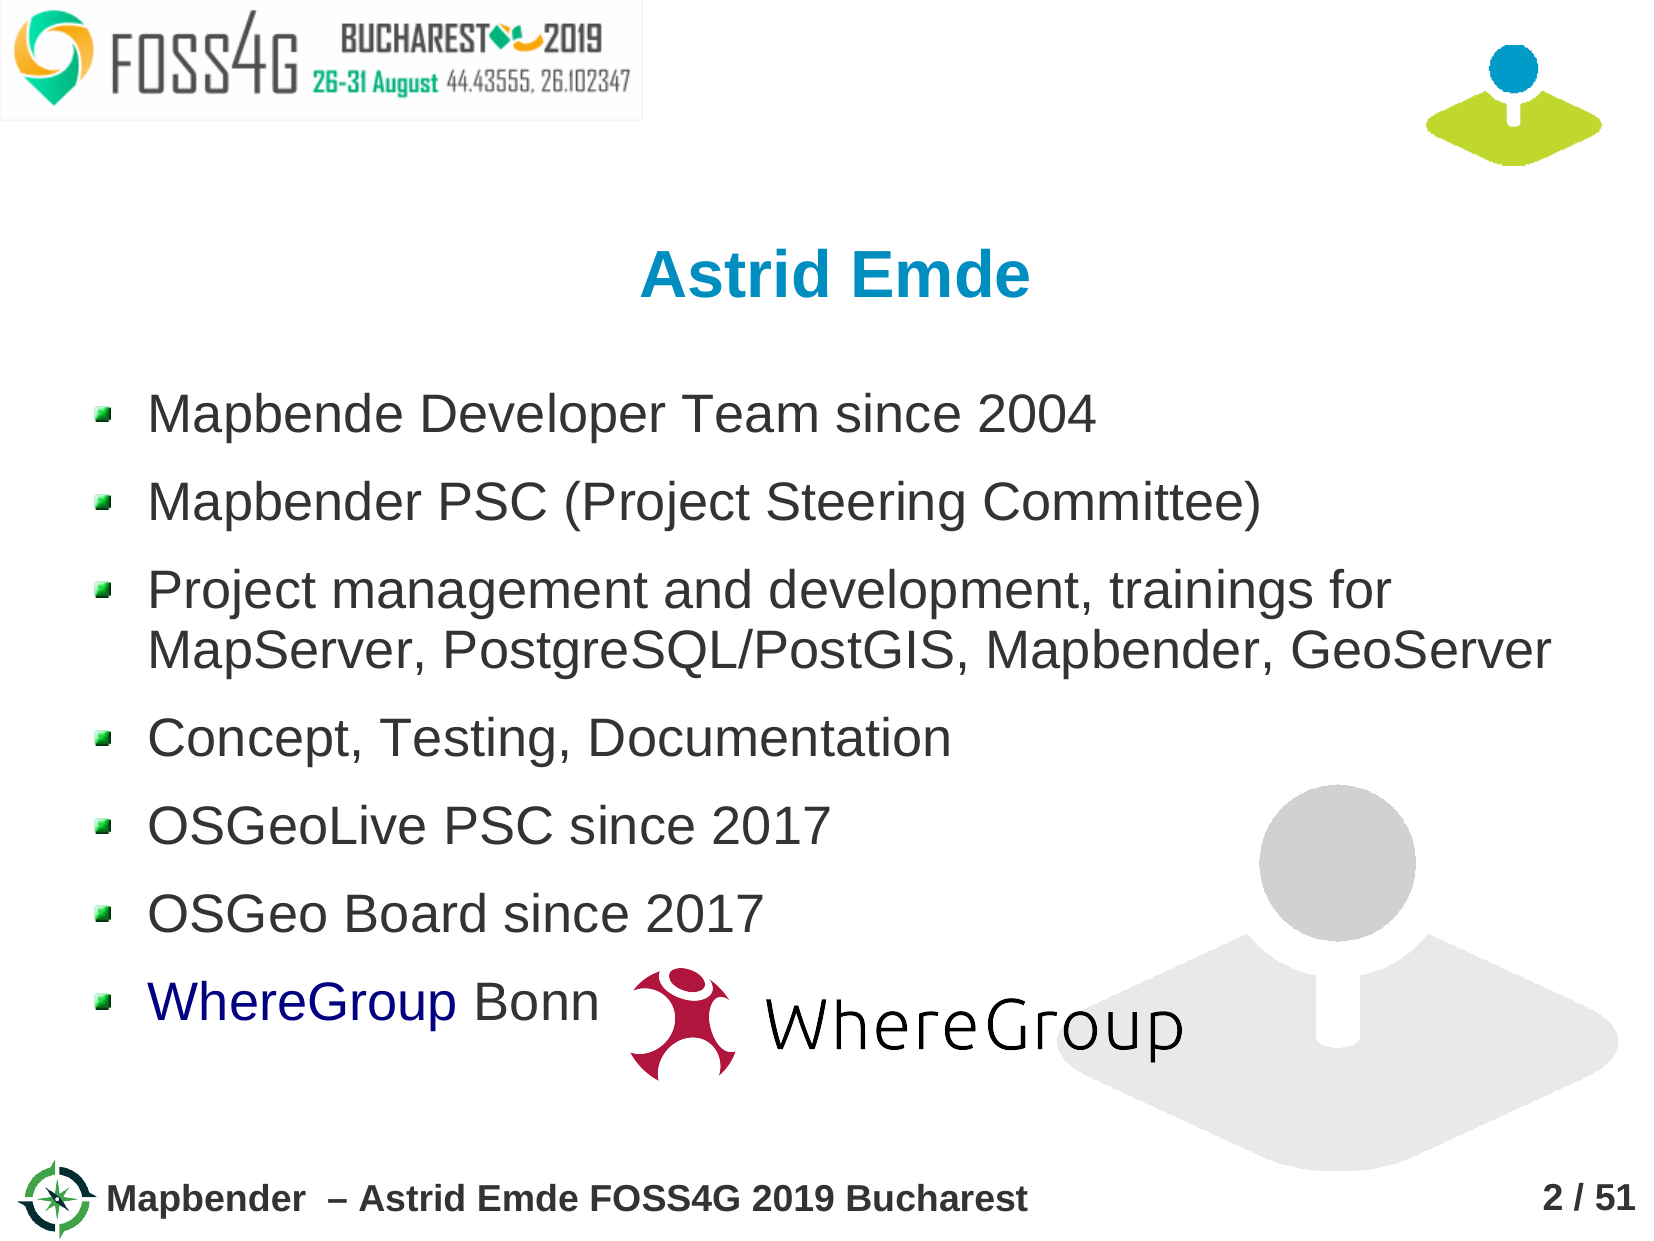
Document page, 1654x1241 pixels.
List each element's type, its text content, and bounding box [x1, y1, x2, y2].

picture [0, 0, 643, 121]
list Mapbende Developer Team since 2004 Mapbender PSC (Project Steering Committee) Project management and development, trainings for MapServer, PostgreSQL/PostGIS, Mapbender, GeoServer Concept, Testing, Documentation OSGeoLive PSC since 2017 OSGeo Board since 2017 WhereGroup Bonn [76, 383, 1565, 1241]
picture [1426, 45, 1604, 166]
picture [16, 1158, 76, 1240]
title Astrid Emde [82, 200, 1571, 349]
picture [630, 968, 1182, 1081]
